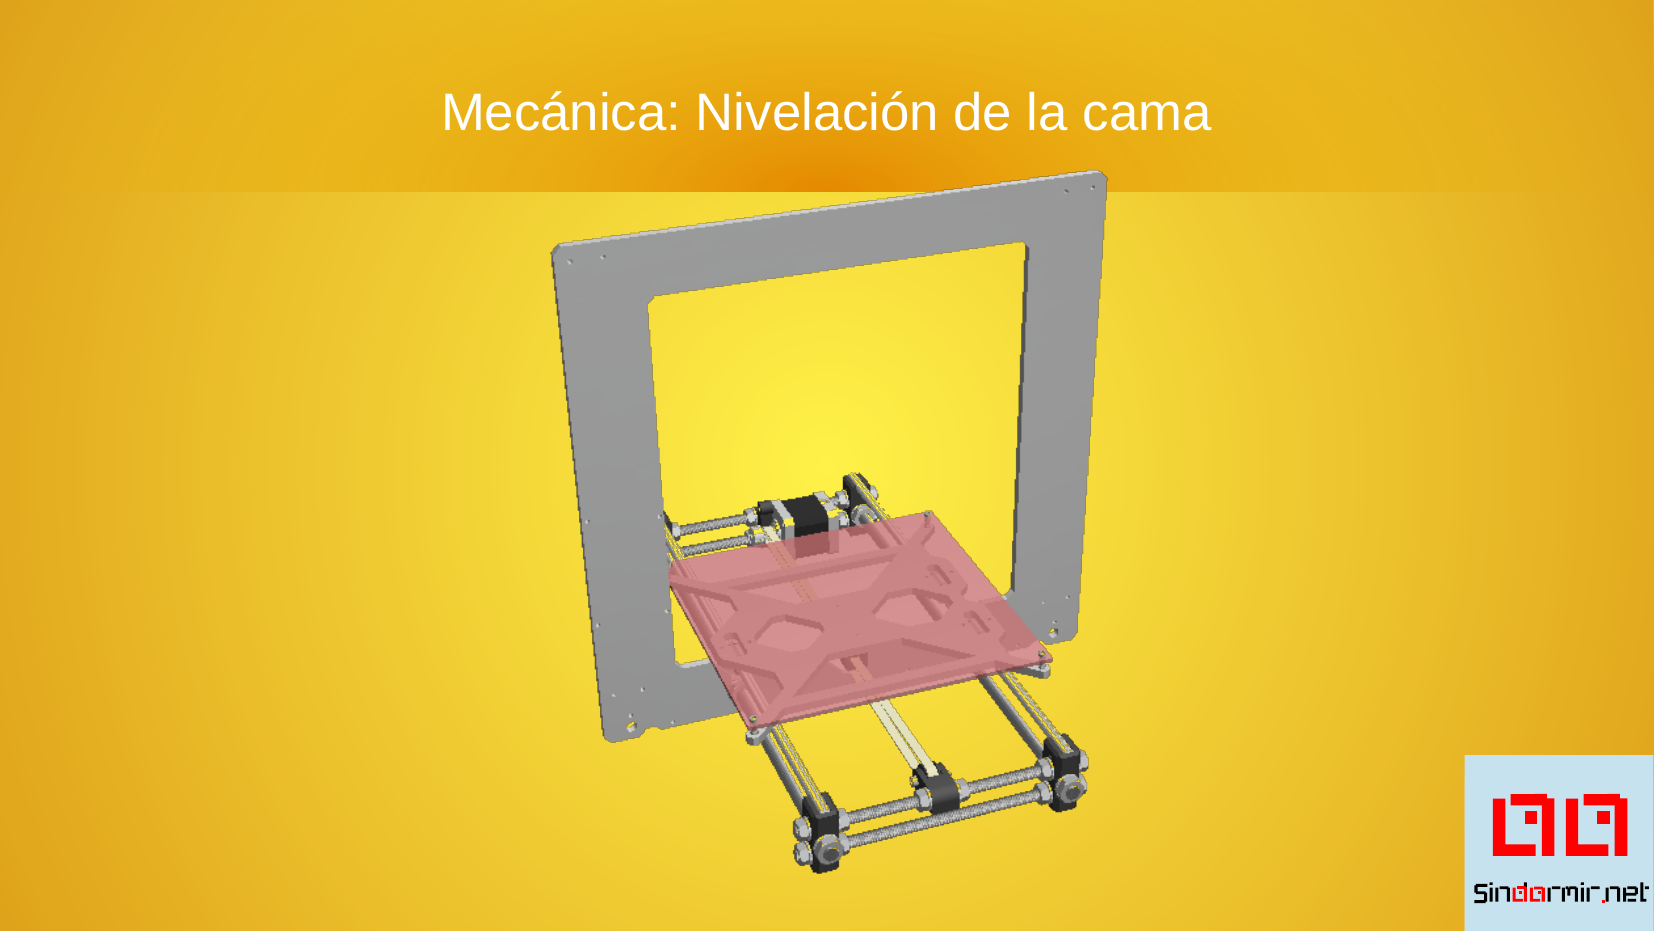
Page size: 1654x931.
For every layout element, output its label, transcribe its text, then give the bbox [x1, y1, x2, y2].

picture [1464, 755, 1654, 931]
picture [519, 165, 1133, 888]
title Mecánica: Nivelación de la cama [82, 35, 1571, 189]
